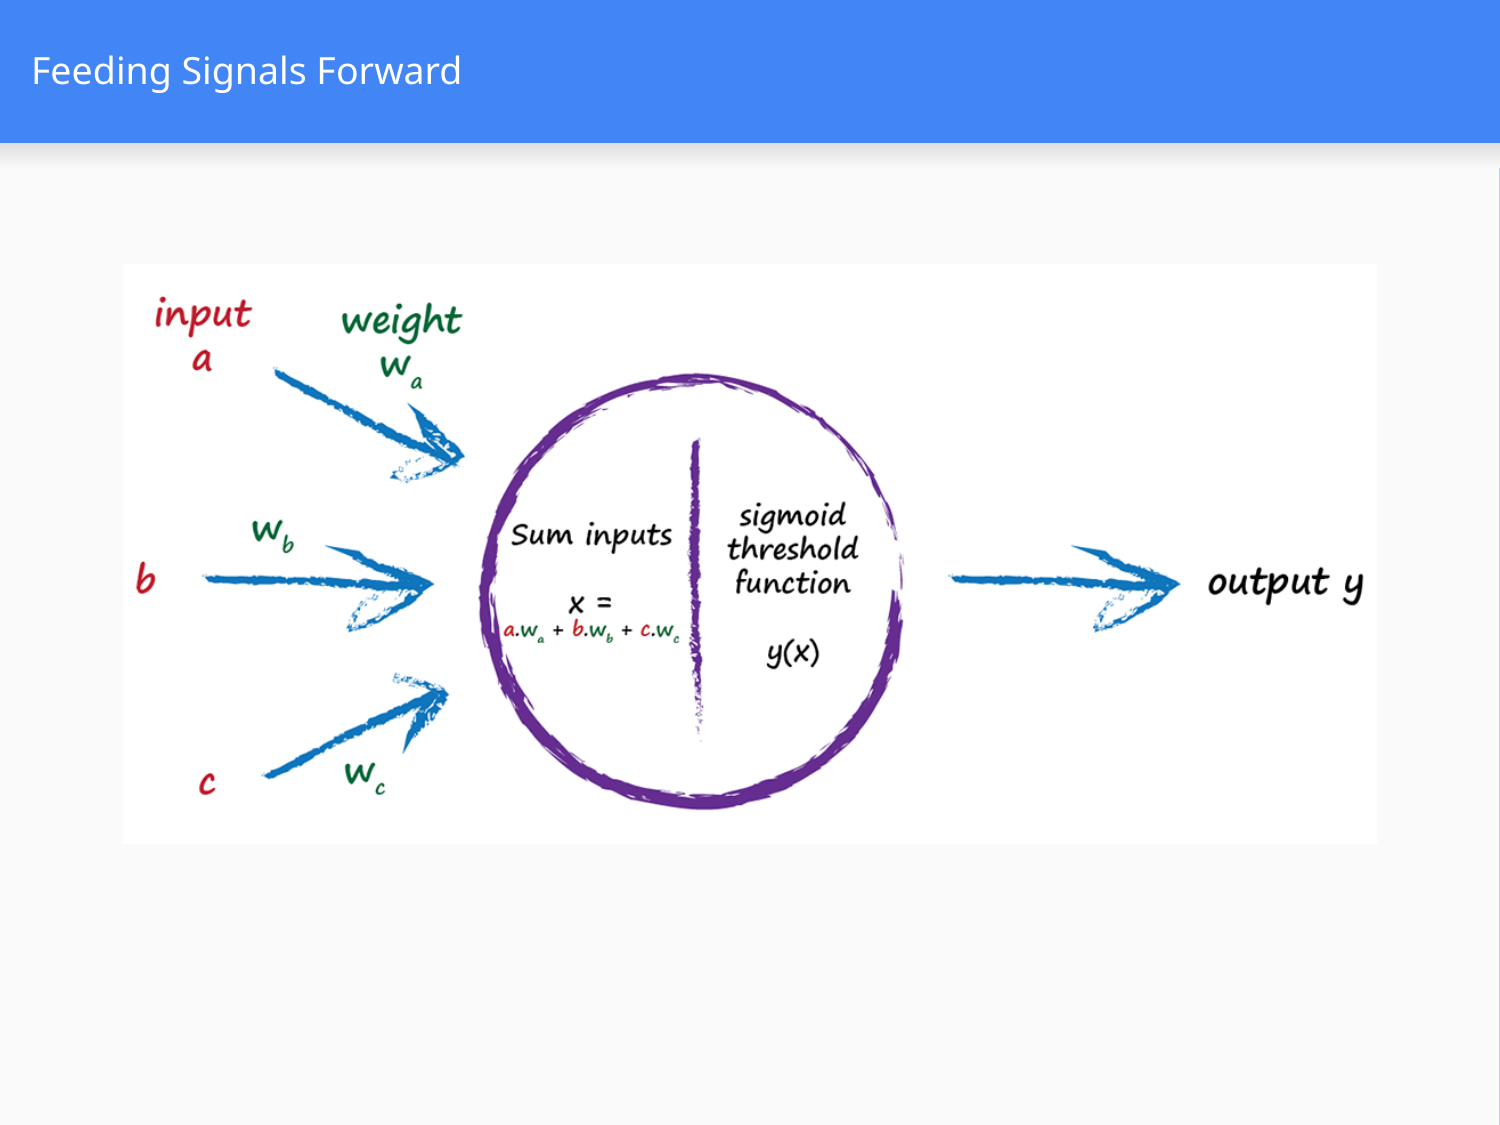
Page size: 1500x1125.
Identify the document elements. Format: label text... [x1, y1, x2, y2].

title Feeding Signals Forward [16, 3, 1464, 136]
picture [123, 264, 1377, 844]
